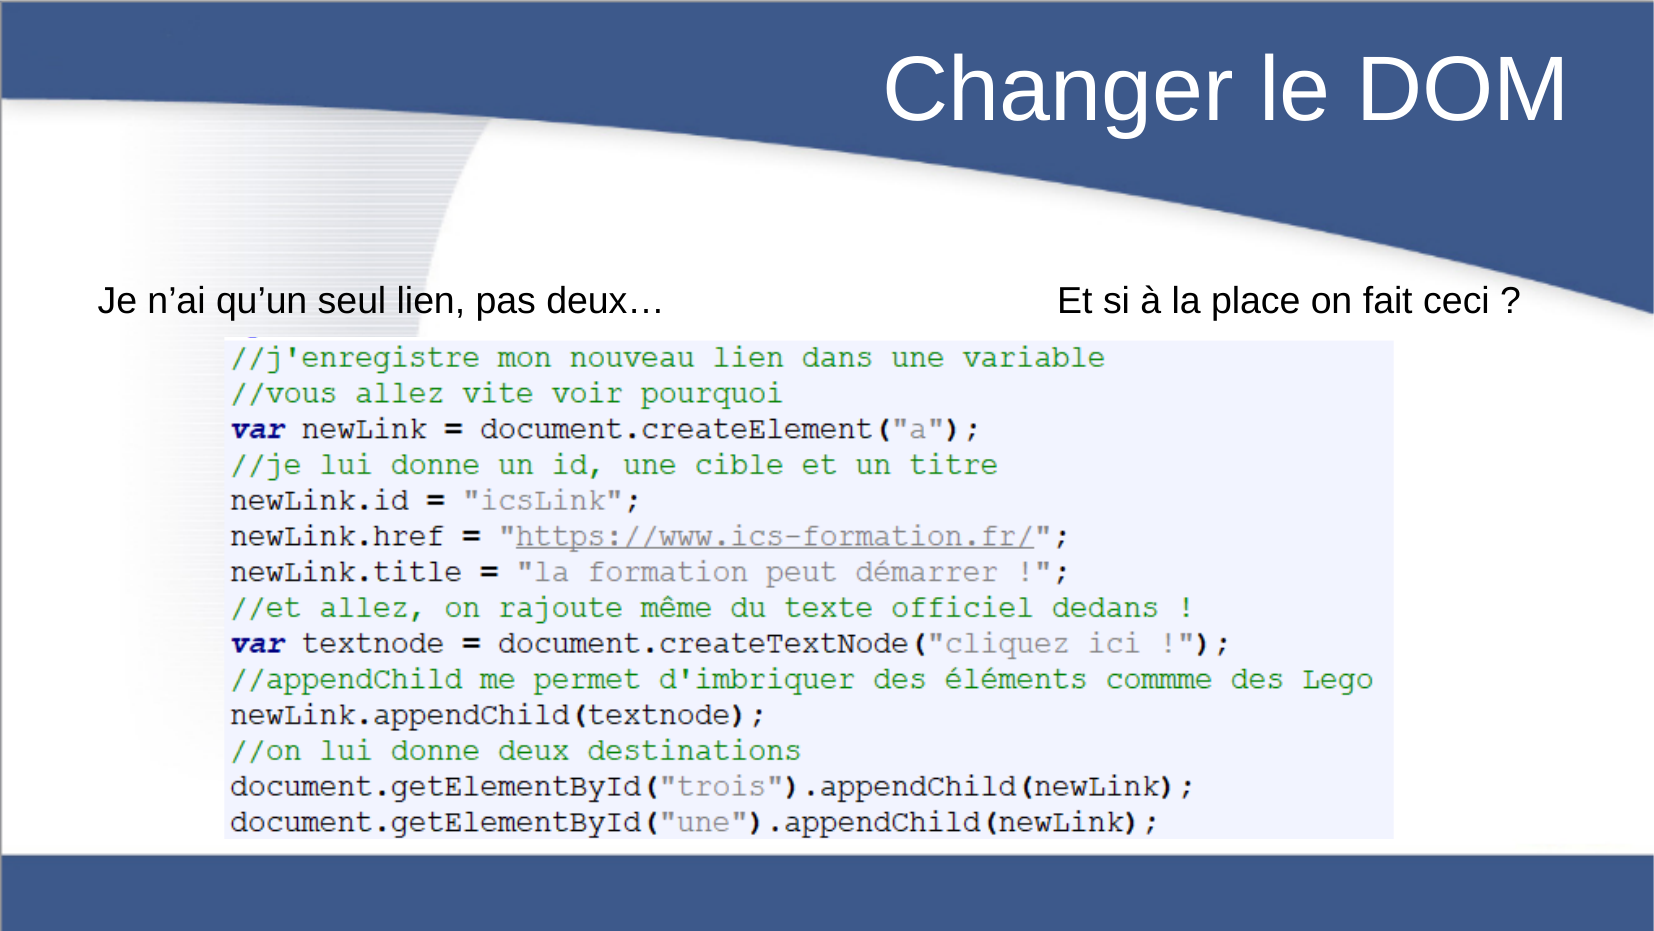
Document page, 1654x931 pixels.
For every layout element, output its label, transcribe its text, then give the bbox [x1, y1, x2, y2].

title Changer le DOM [82, 37, 1571, 193]
picture [0, 0, 1654, 931]
text_box Je n’ai qu’un seul lien, pas deux… Et si à la place on fait ceci ? [82, 271, 1548, 745]
